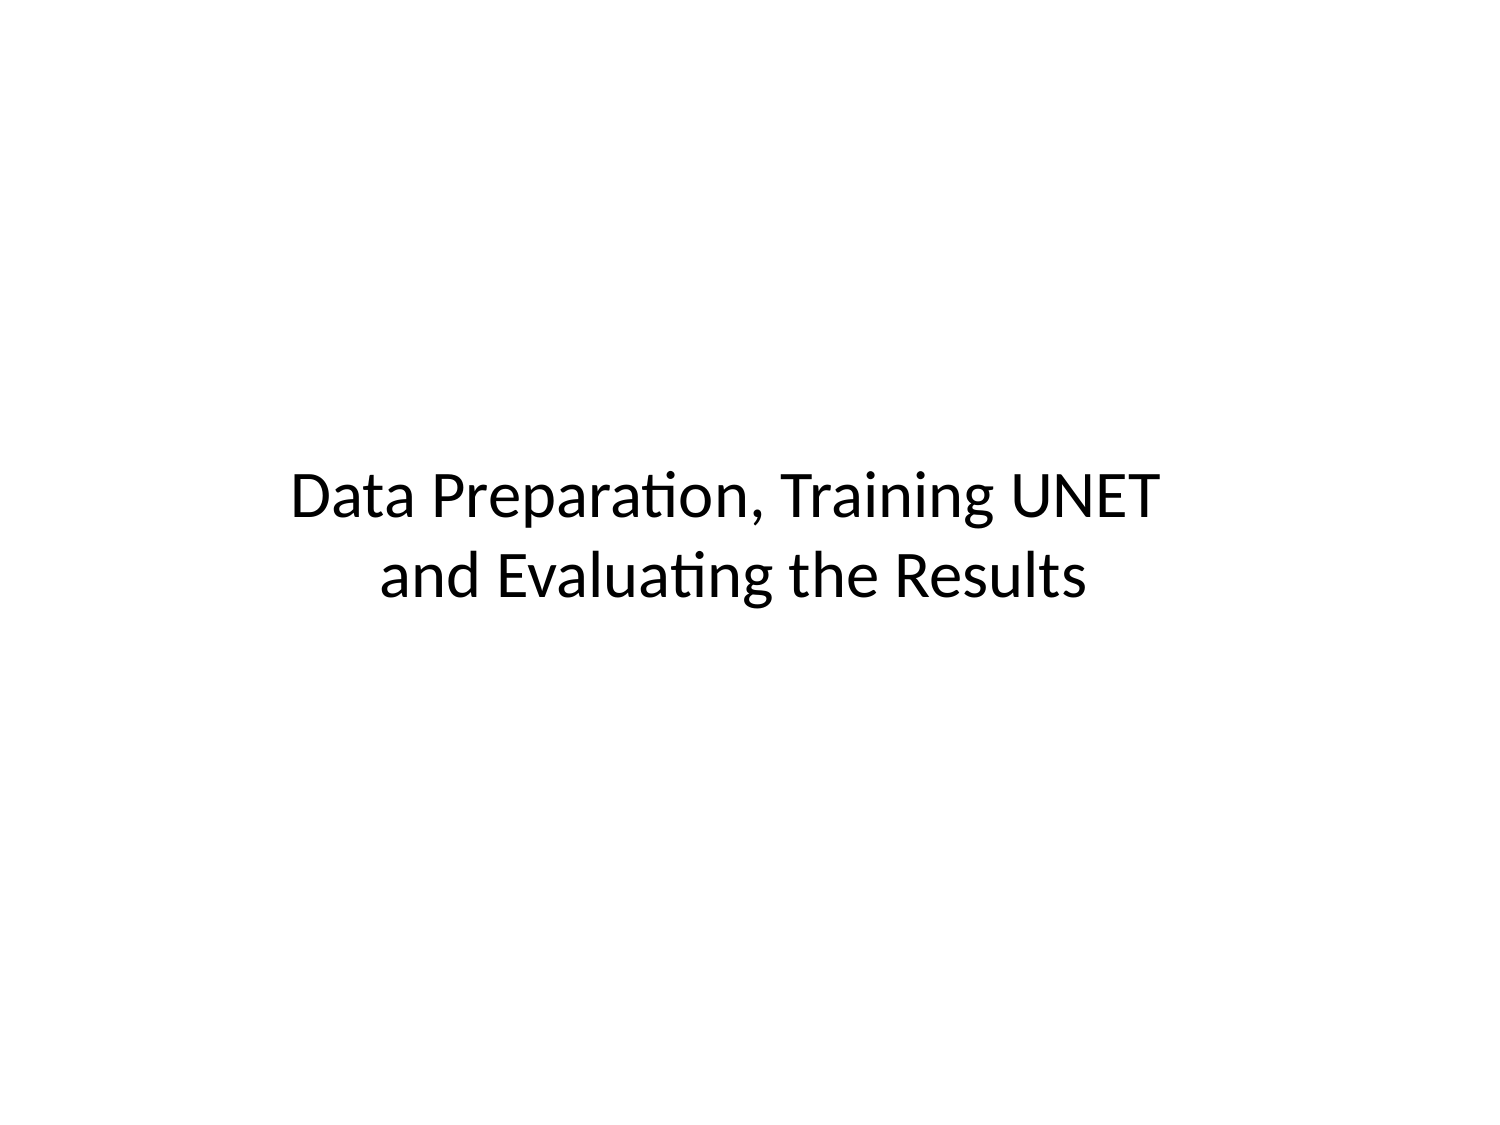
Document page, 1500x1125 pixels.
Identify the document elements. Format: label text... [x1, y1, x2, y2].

text_box Data Preparation, Training UNET and Evaluating the Results [58, 467, 1409, 595]
